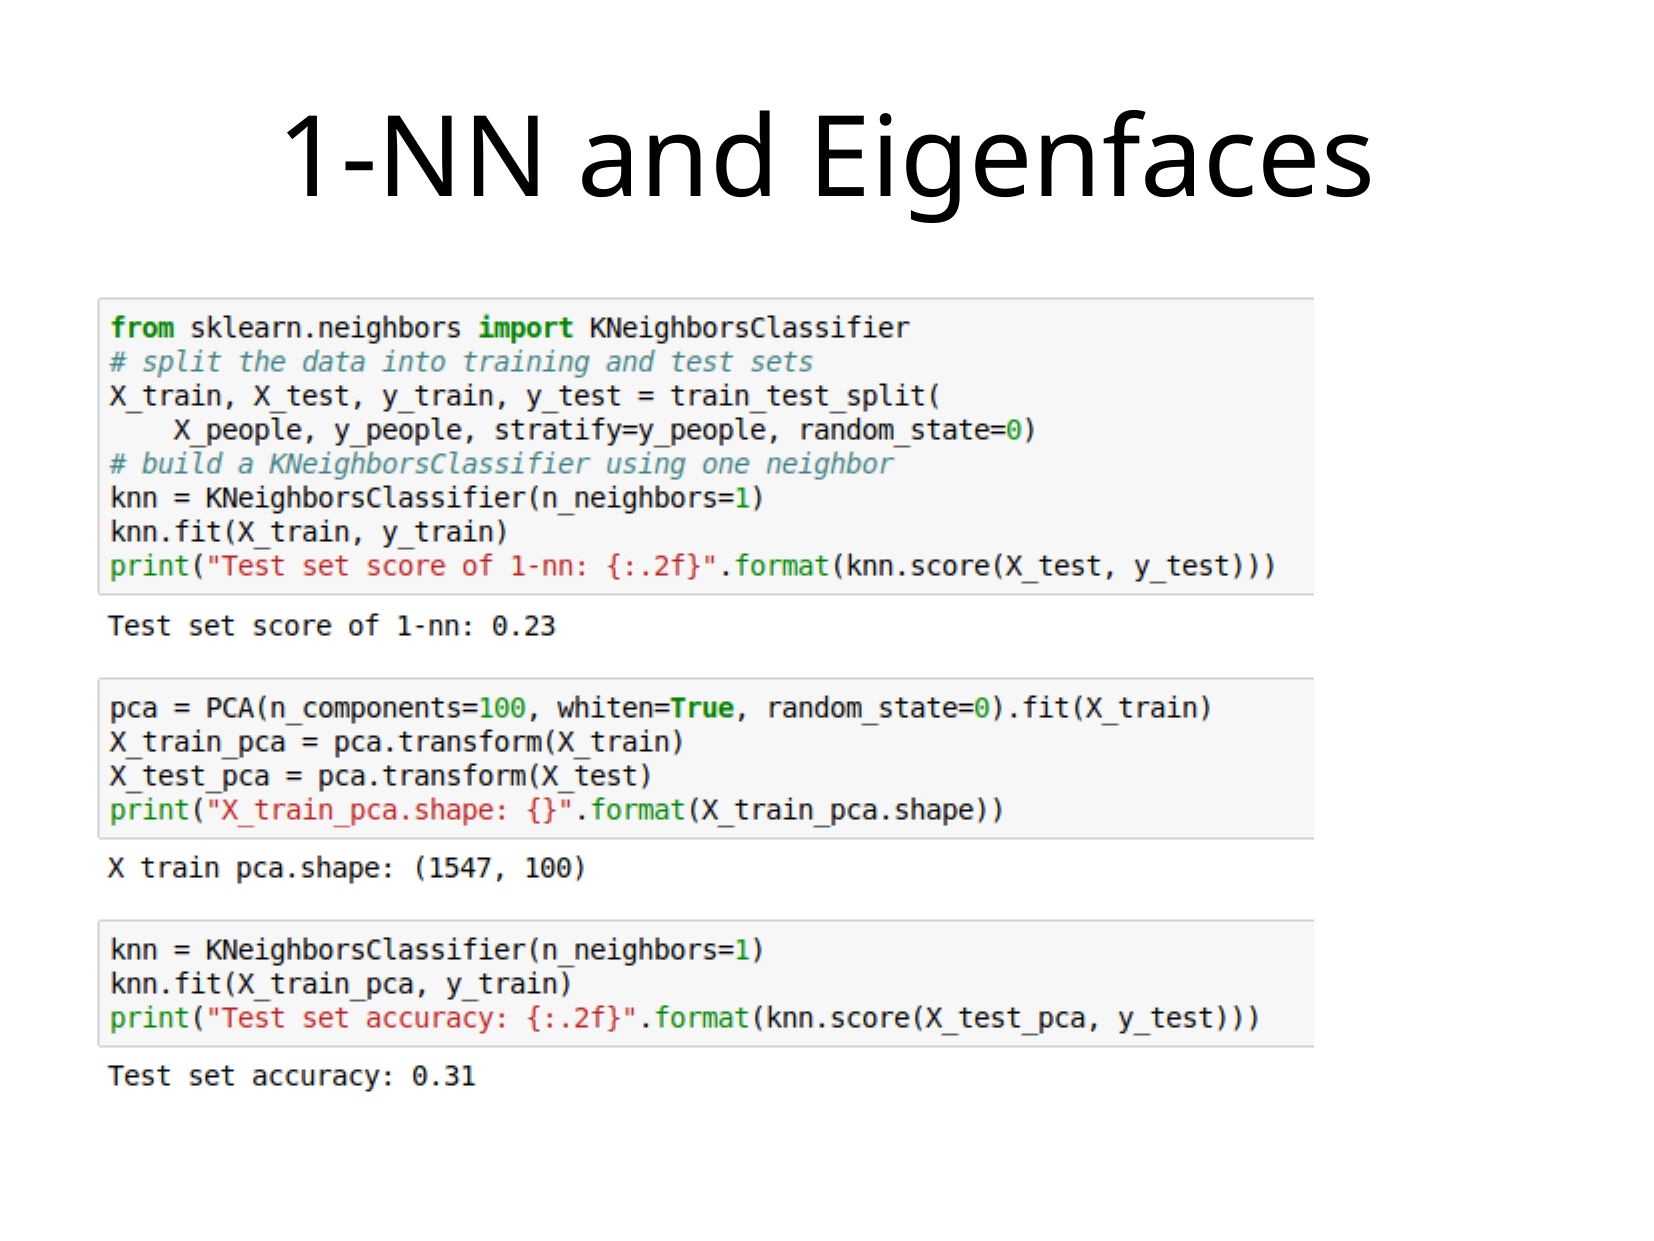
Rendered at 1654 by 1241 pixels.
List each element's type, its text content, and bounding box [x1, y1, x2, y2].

title 1-NN and Eigenfaces [82, 49, 1571, 257]
picture [82, 286, 1314, 1111]
